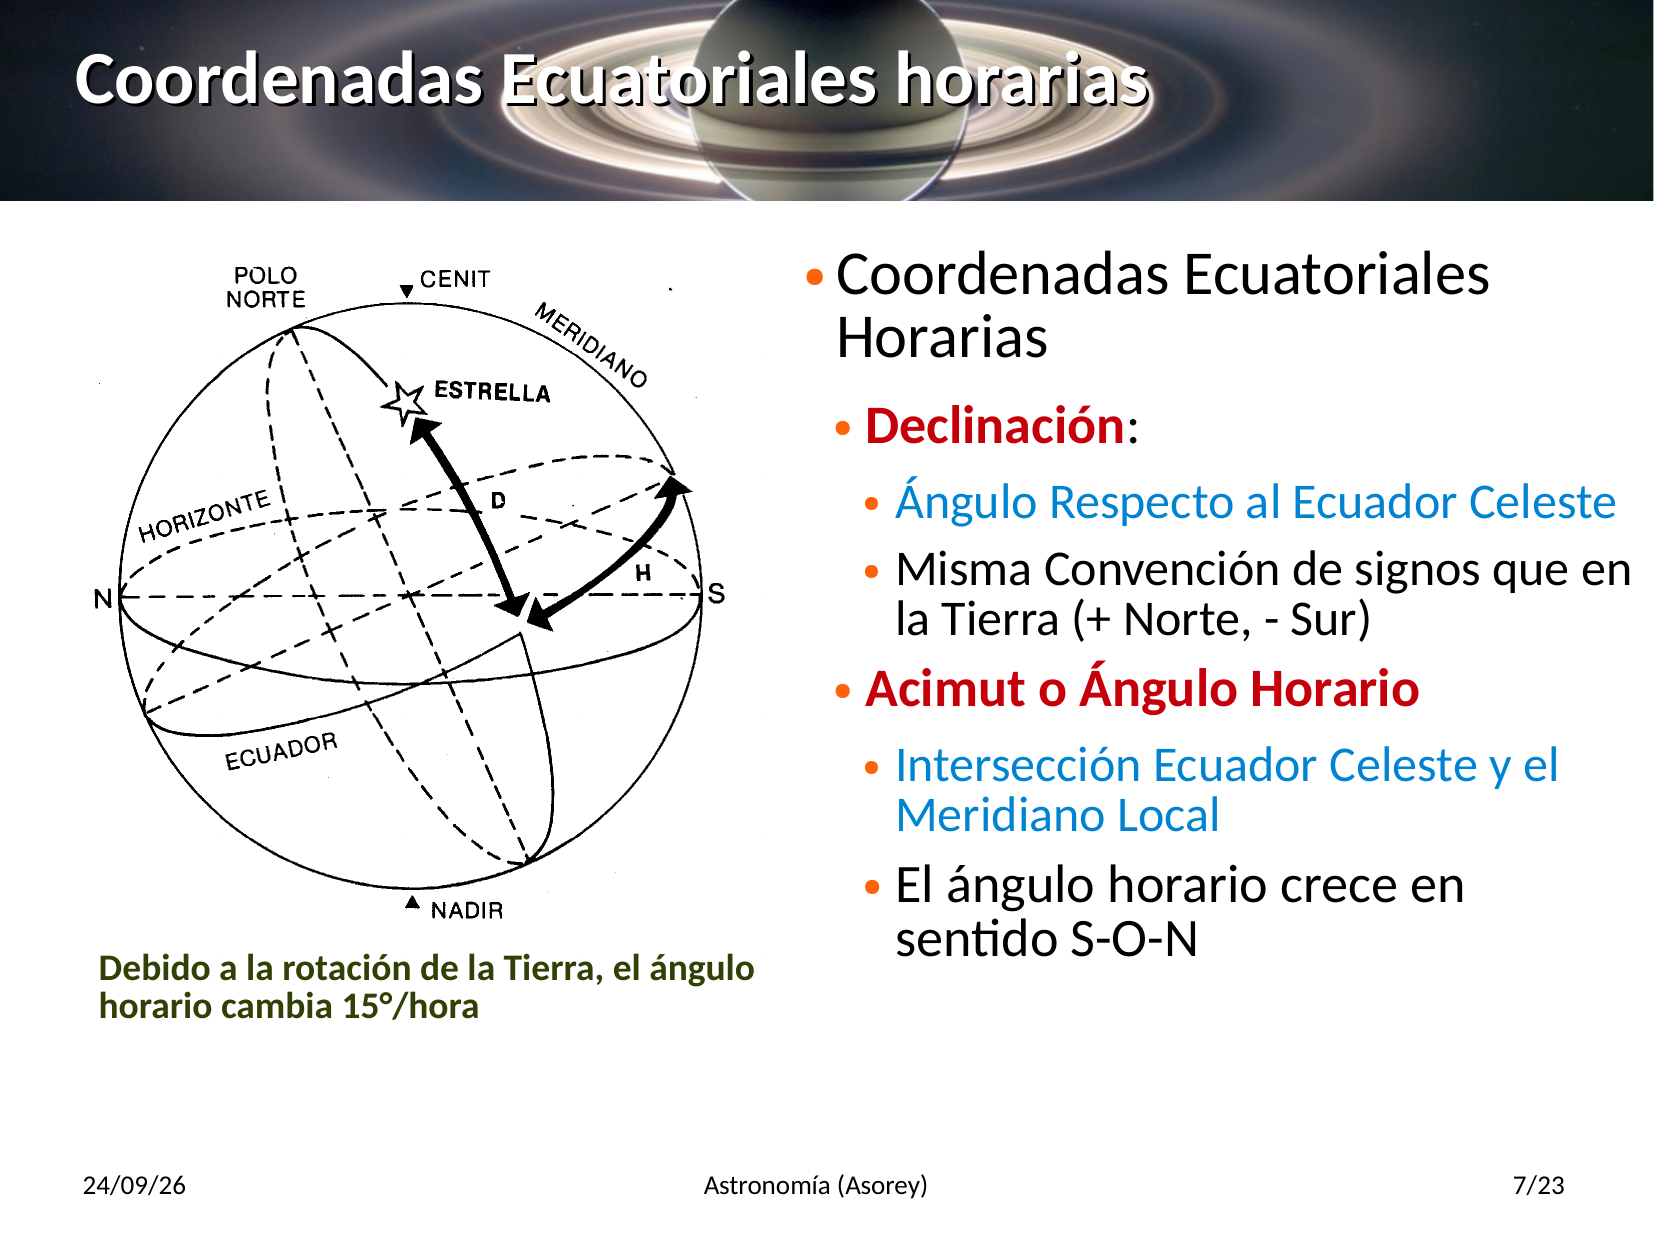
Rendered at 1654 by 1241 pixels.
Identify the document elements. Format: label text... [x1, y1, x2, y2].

list Coordenadas Ecuatoriales Horarias Declinación: Ángulo Respecto al Ecuador Celeste Misma Convención de signos que en la Tierra (+ Norte, - Sur) Acimut o Ángulo Horario Intersección Ecuador Celeste y el Meridiano Local El ángulo horario crece en sentido S-O-N [774, 247, 1633, 1167]
text_box Debido a la rotación de la Tierra, el ángulo horario cambia 15°/hora [83, 945, 775, 1052]
picture [38, 233, 766, 961]
title Coordenadas Ecuatoriales horarias [75, 19, 1564, 151]
picture [0, 0, 1654, 201]
